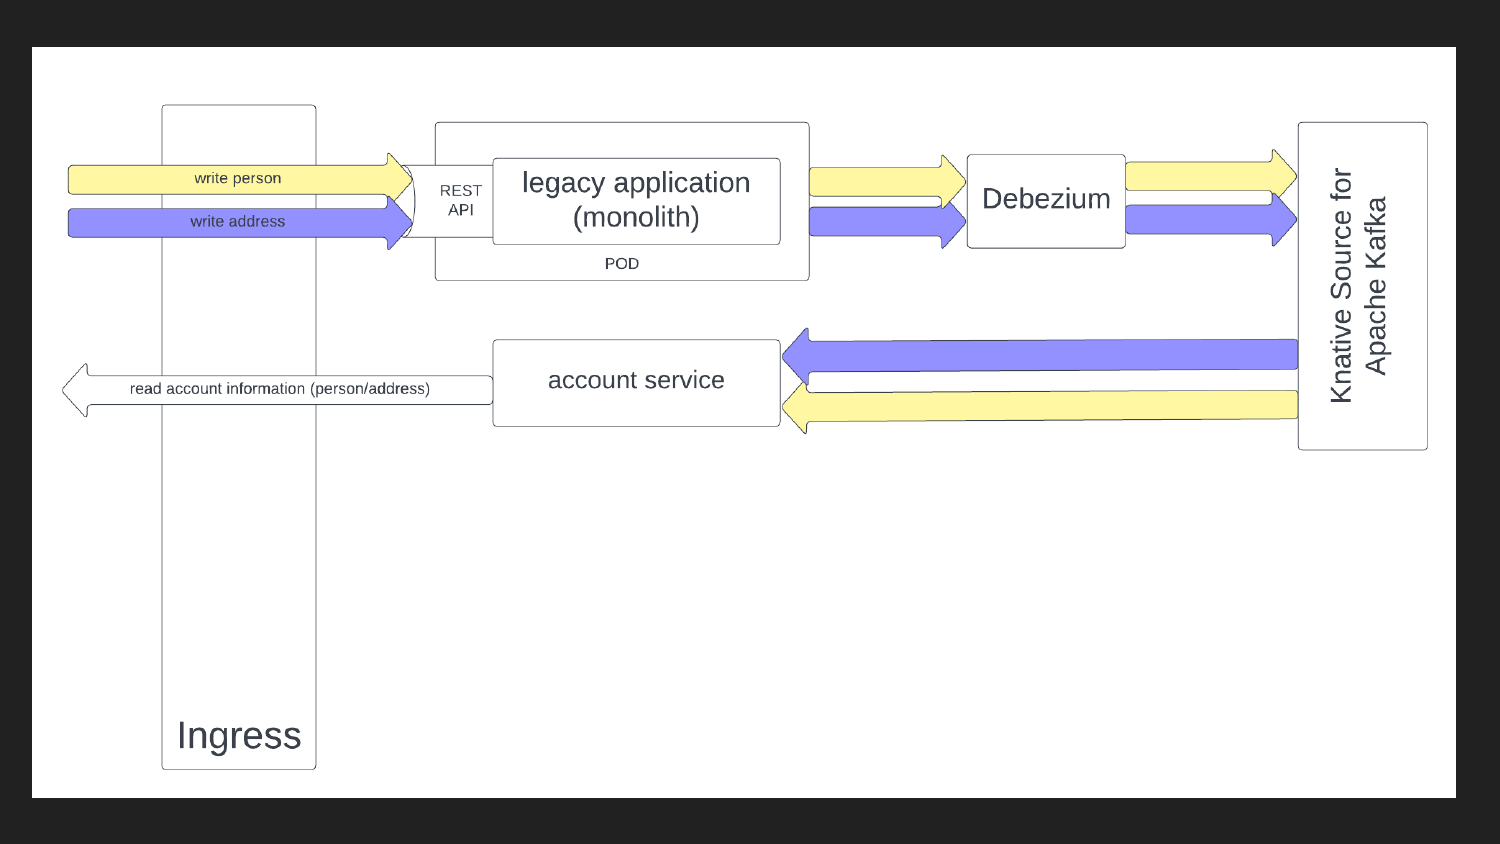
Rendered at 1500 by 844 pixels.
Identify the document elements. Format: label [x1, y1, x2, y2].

picture [32, 47, 1456, 798]
